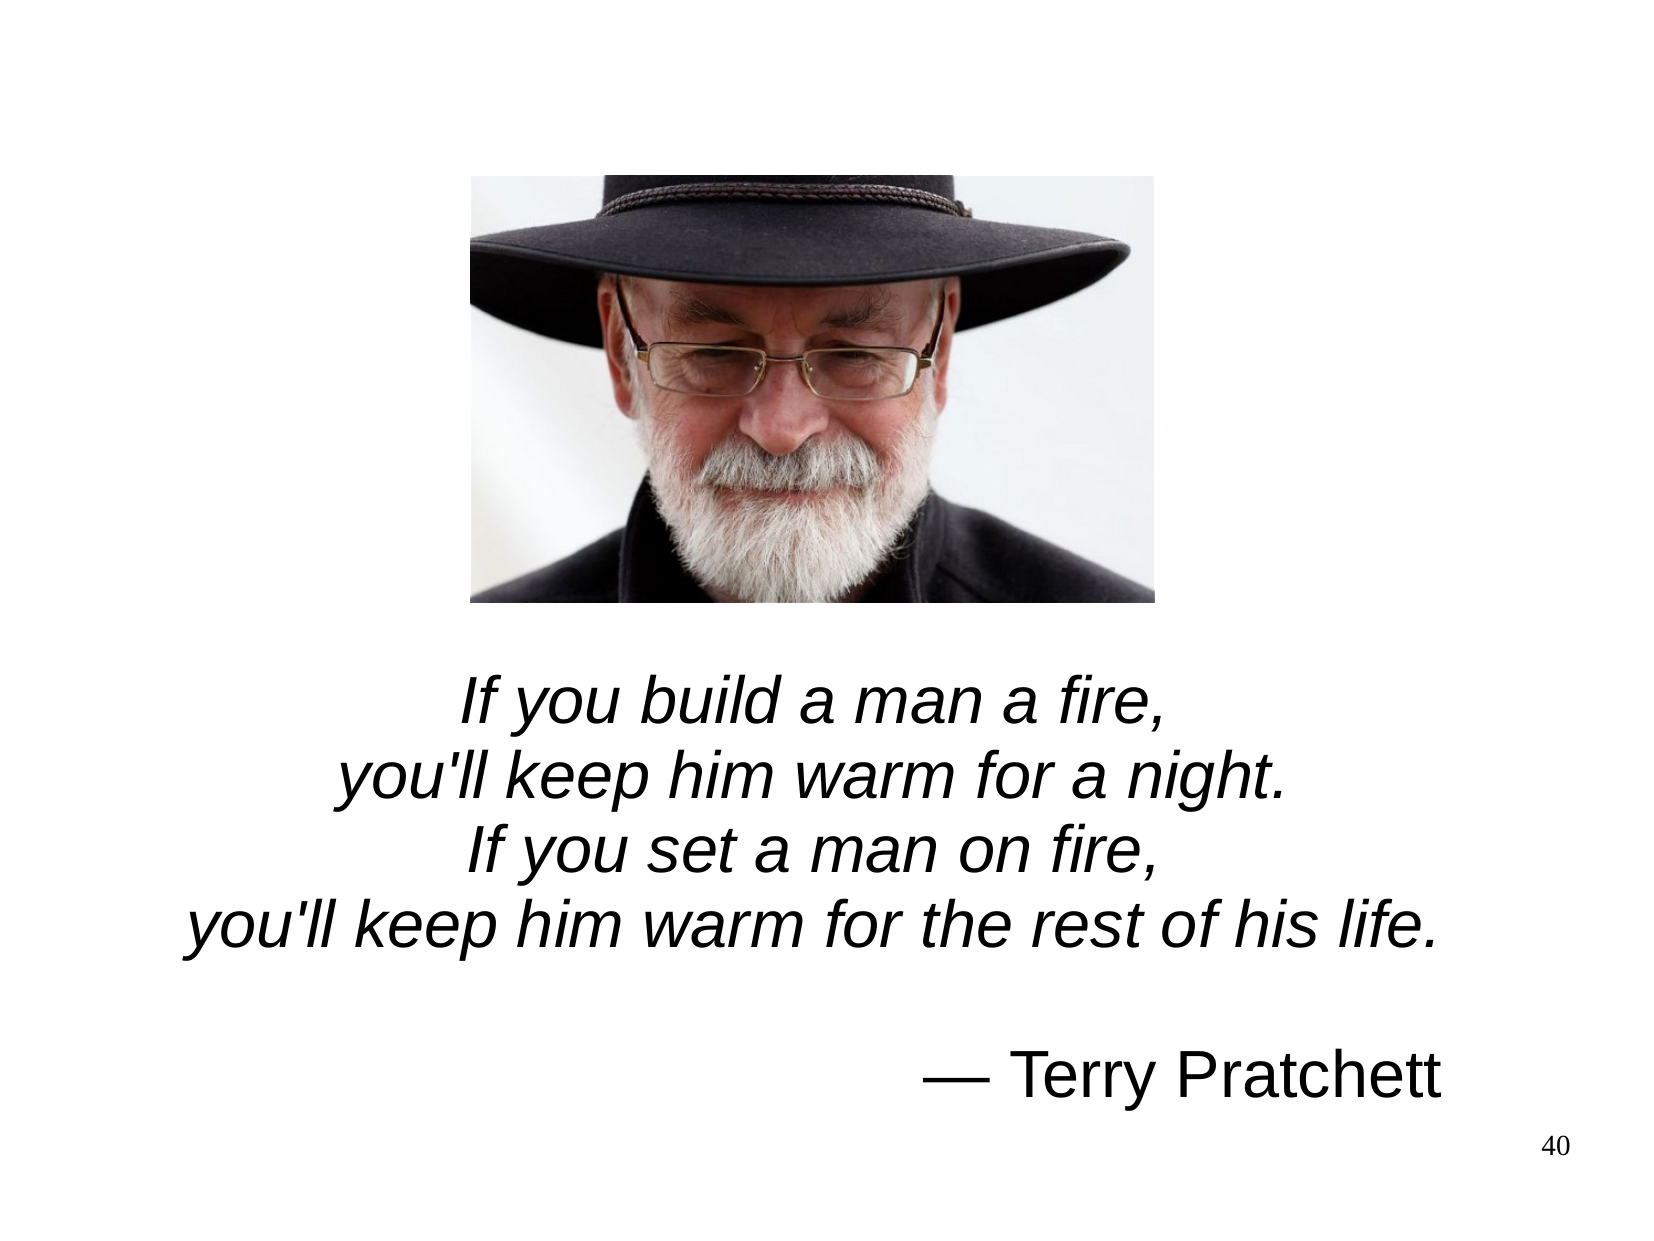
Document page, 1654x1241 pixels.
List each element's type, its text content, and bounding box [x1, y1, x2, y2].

picture [470, 175, 1155, 603]
text_box If you build a man a fire, you'll keep him warm for a night. If you set a man on fire, you'll keep him warm for the rest of his life. — Terry Pratchett [171, 655, 1459, 1118]
